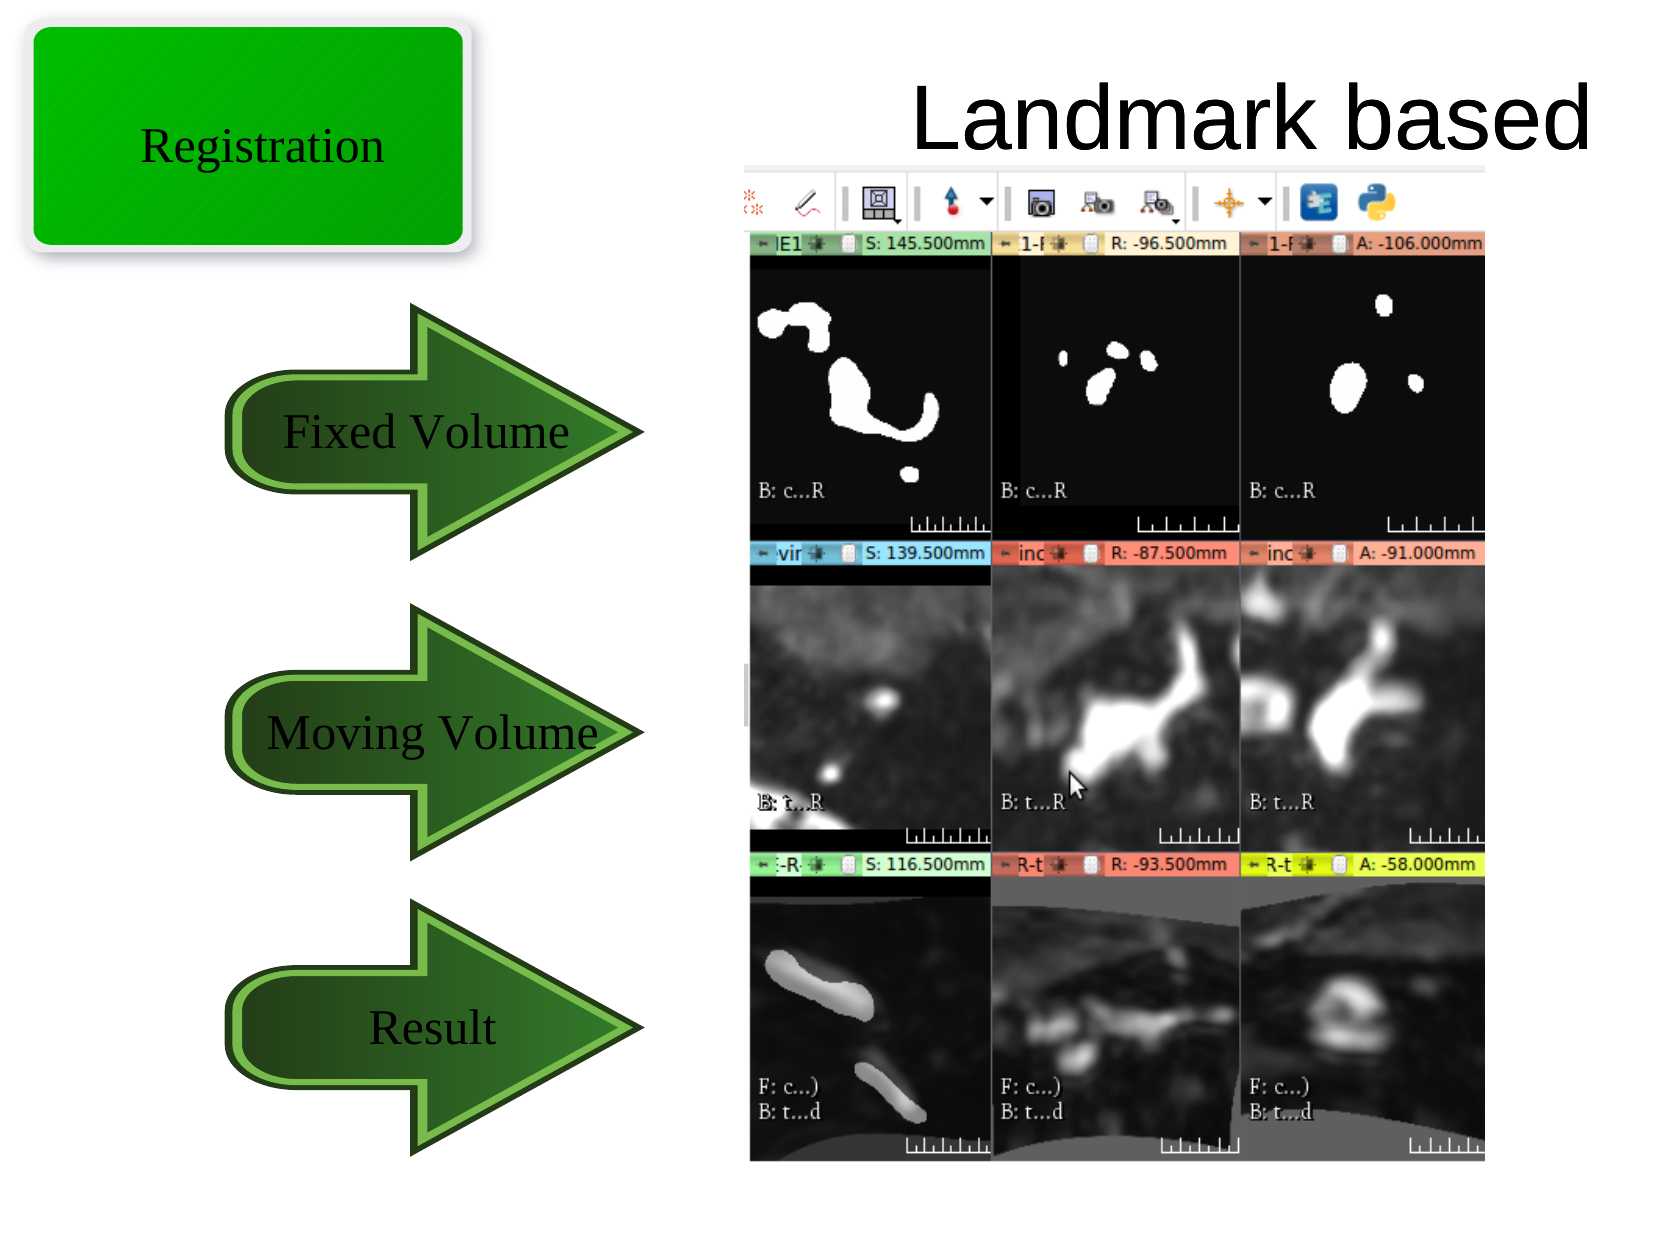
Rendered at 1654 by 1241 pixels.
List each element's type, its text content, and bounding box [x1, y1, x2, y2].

picture [744, 222, 1485, 1163]
picture [204, 590, 662, 875]
title Landmark based [508, 13, 1654, 222]
picture [5, 0, 662, 574]
picture [204, 885, 662, 1170]
